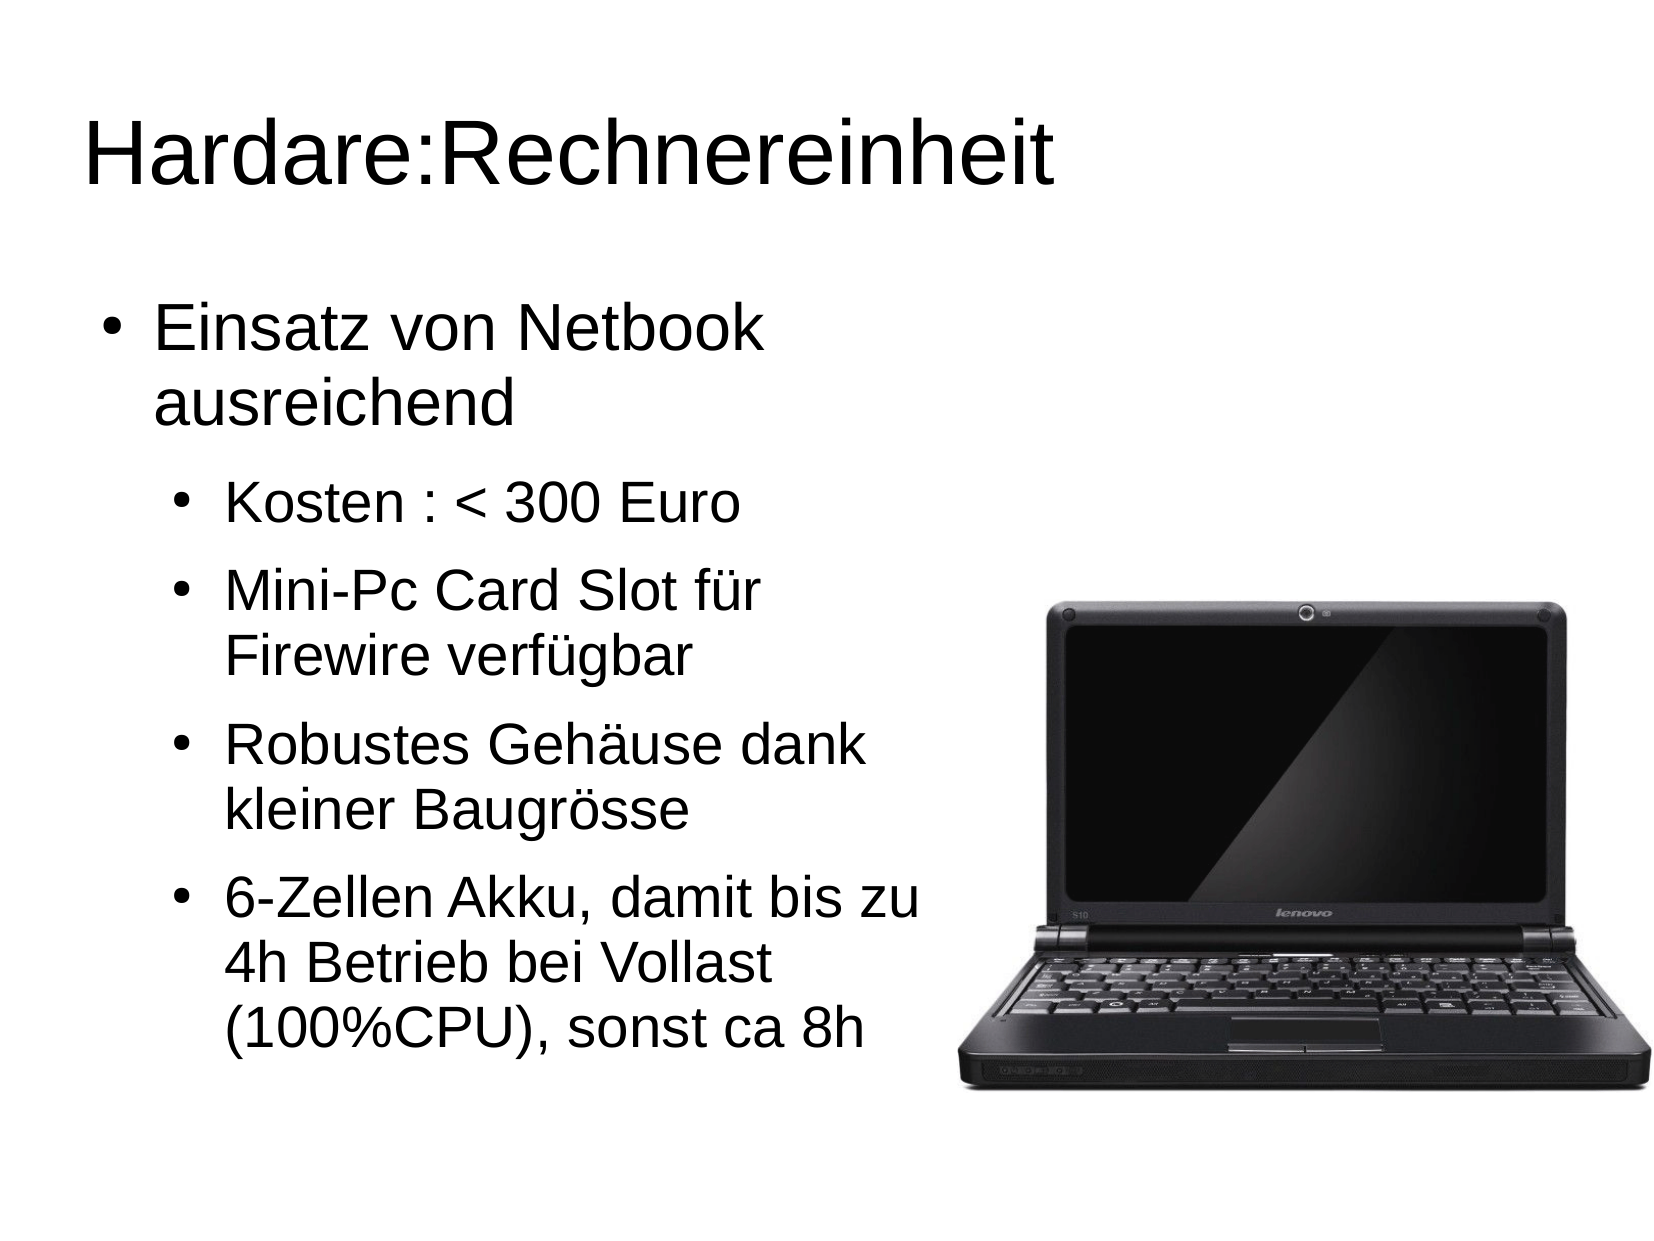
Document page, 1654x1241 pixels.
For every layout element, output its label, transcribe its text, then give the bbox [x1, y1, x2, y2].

title Hardare:Rechnereinheit [82, 56, 1571, 250]
picture [957, 599, 1654, 1093]
list Einsatz von Netbook ausreichend Kosten : < 300 Euro Mini-Pc Card Slot für Firewire verfügbar Robustes Gehäuse dank kleiner Baugrösse 6-Zellen Akku, damit bis zu 4h Betrieb bei Vollast (100%CPU), sonst ca 8h [82, 290, 976, 1109]
